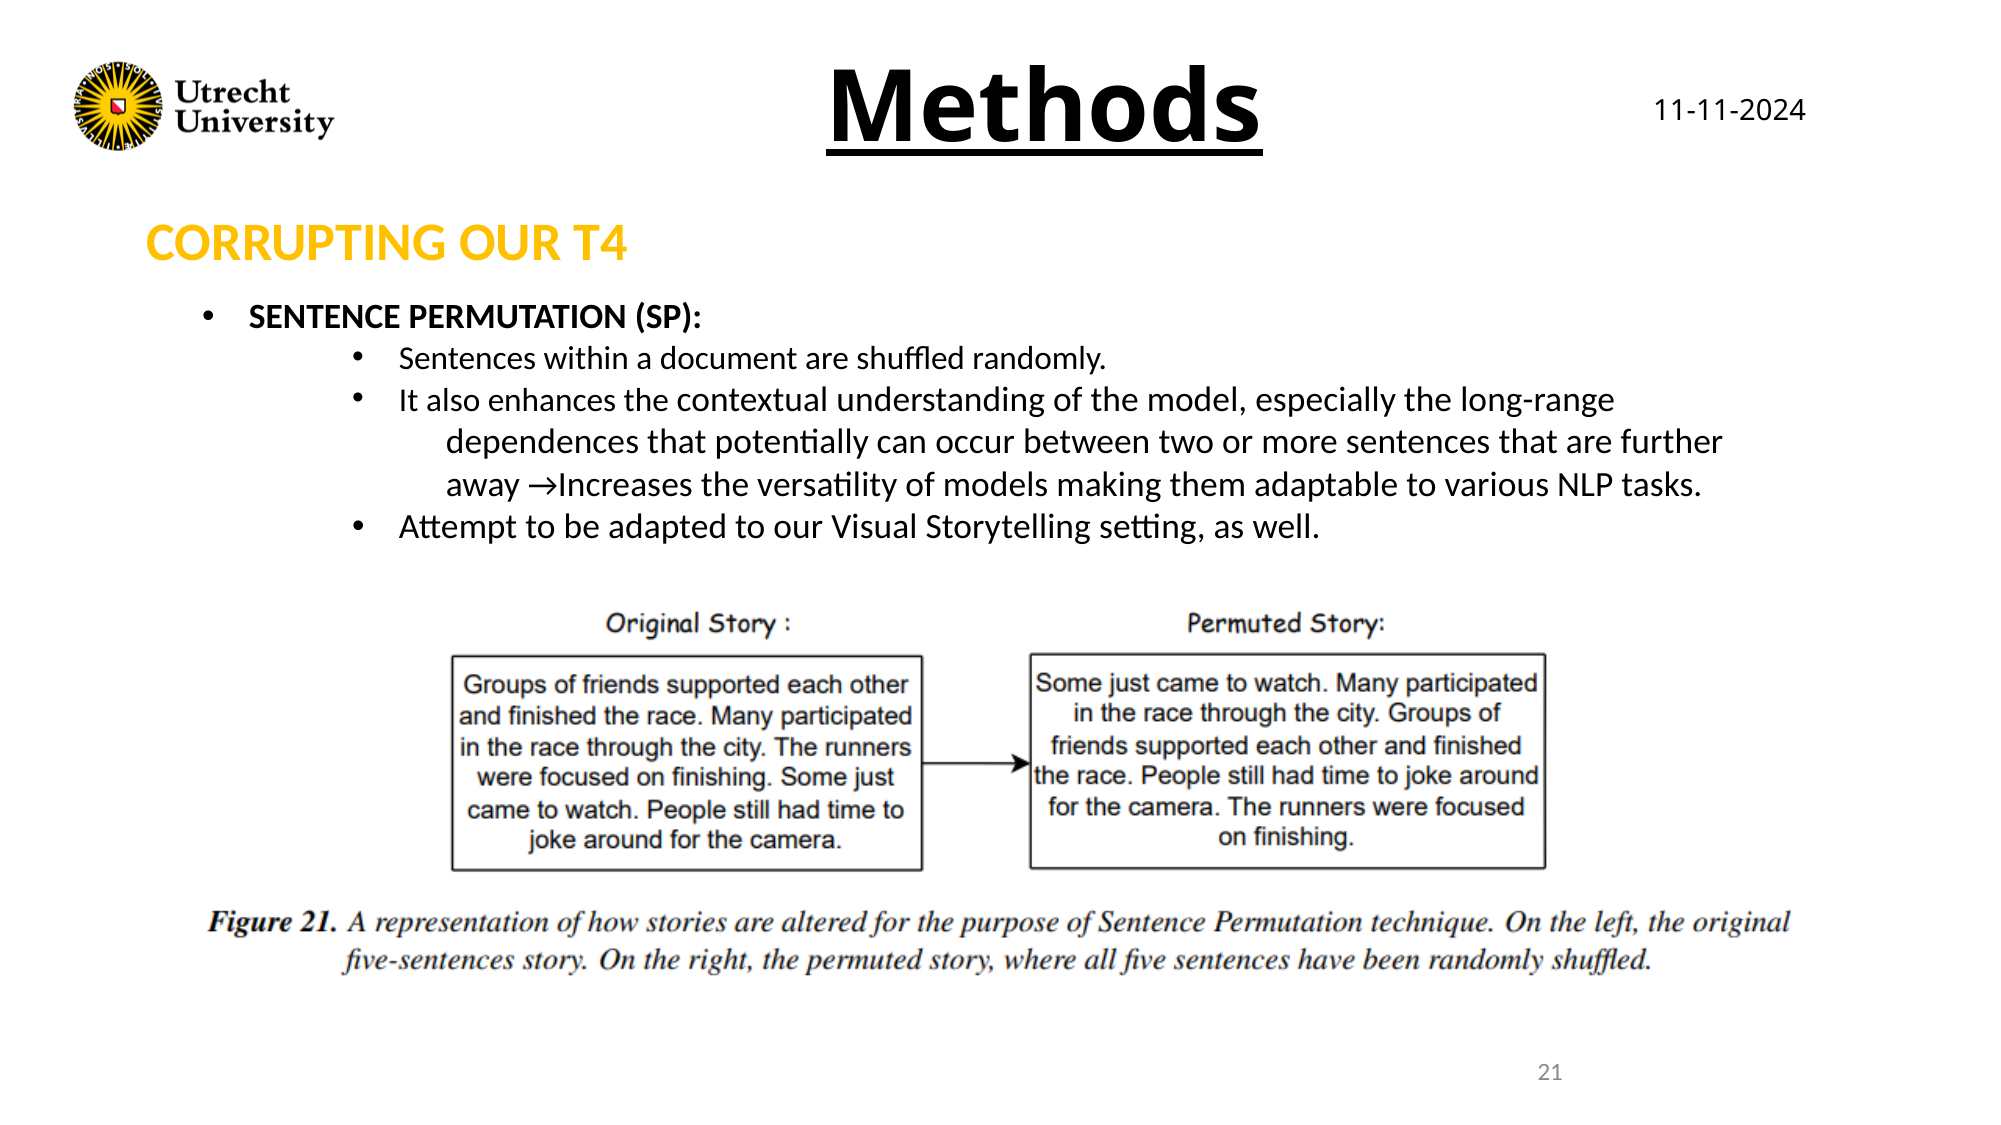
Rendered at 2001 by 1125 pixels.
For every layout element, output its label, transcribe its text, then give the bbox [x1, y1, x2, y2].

picture [197, 601, 1803, 988]
text_box Methods [825, 41, 1113, 163]
text_box [1522, 1040, 1973, 1101]
text_box 11-11-2024 [1638, 84, 1943, 120]
text_box CORRUPTING OUR T4 [131, 198, 689, 280]
text_box SENTENCE PERMUTATION (SP): Sentences within a document are shuffled randomly. It also enhances the contextual understanding of the model, especially the long-range dependences that potentially can occur between two or more sentences that are further away →Increases the versatility of models making them adaptable to various NLP tasks. Attempt to be adapted to our Visual Storytelling setting, as well. [187, 286, 1771, 602]
